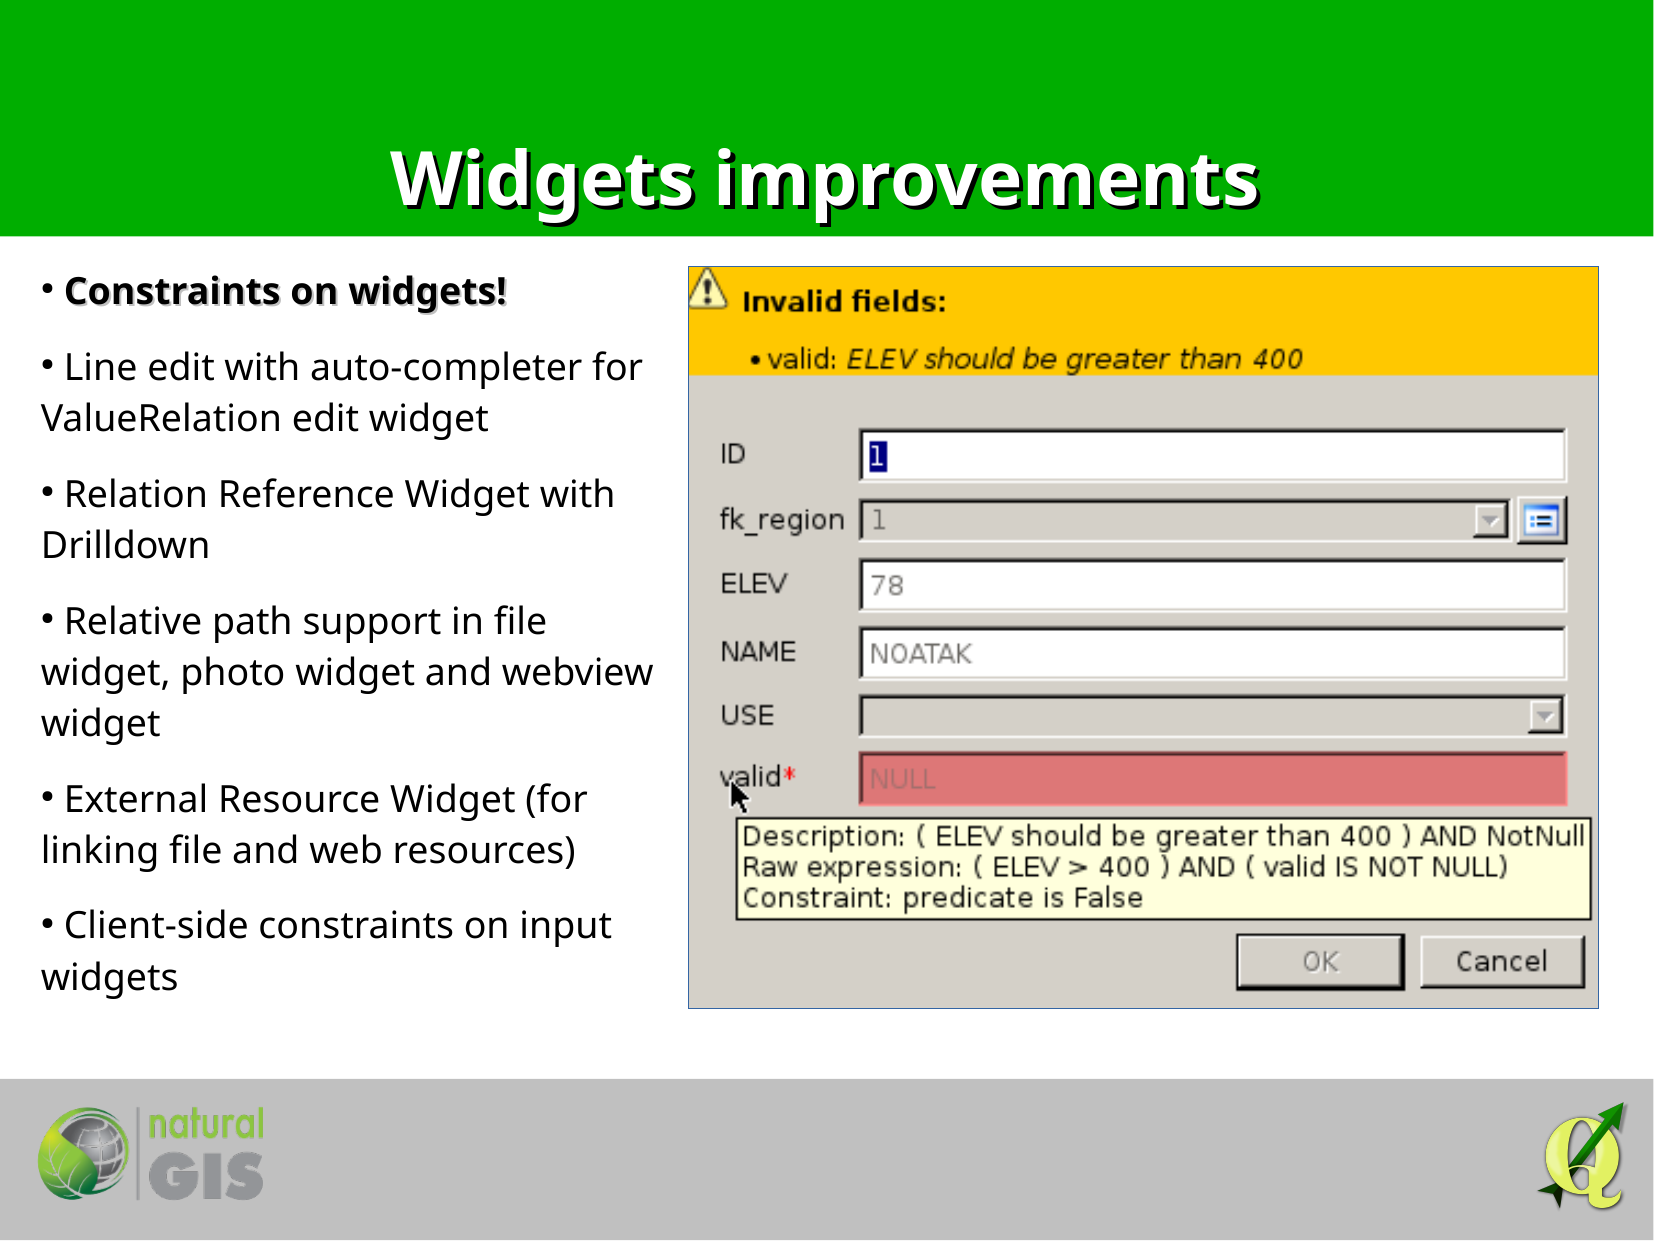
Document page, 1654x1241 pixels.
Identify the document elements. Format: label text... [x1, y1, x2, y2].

text_box [0, 1078, 1654, 1241]
picture [1524, 1093, 1641, 1222]
picture [688, 266, 1599, 1009]
text_box [0, 0, 1654, 237]
text_box Constraints on widgets! Line edit with auto-completer for ValueRelation edit widget Relation Reference Widget with Drilldown Relative path support in file widget, photo widget and webview widget External Resource Widget (for linking file and web resources) Client-side constraints on input widgets [26, 257, 683, 1069]
text_box Widgets improvements [15, 66, 1636, 300]
picture [33, 1100, 271, 1208]
